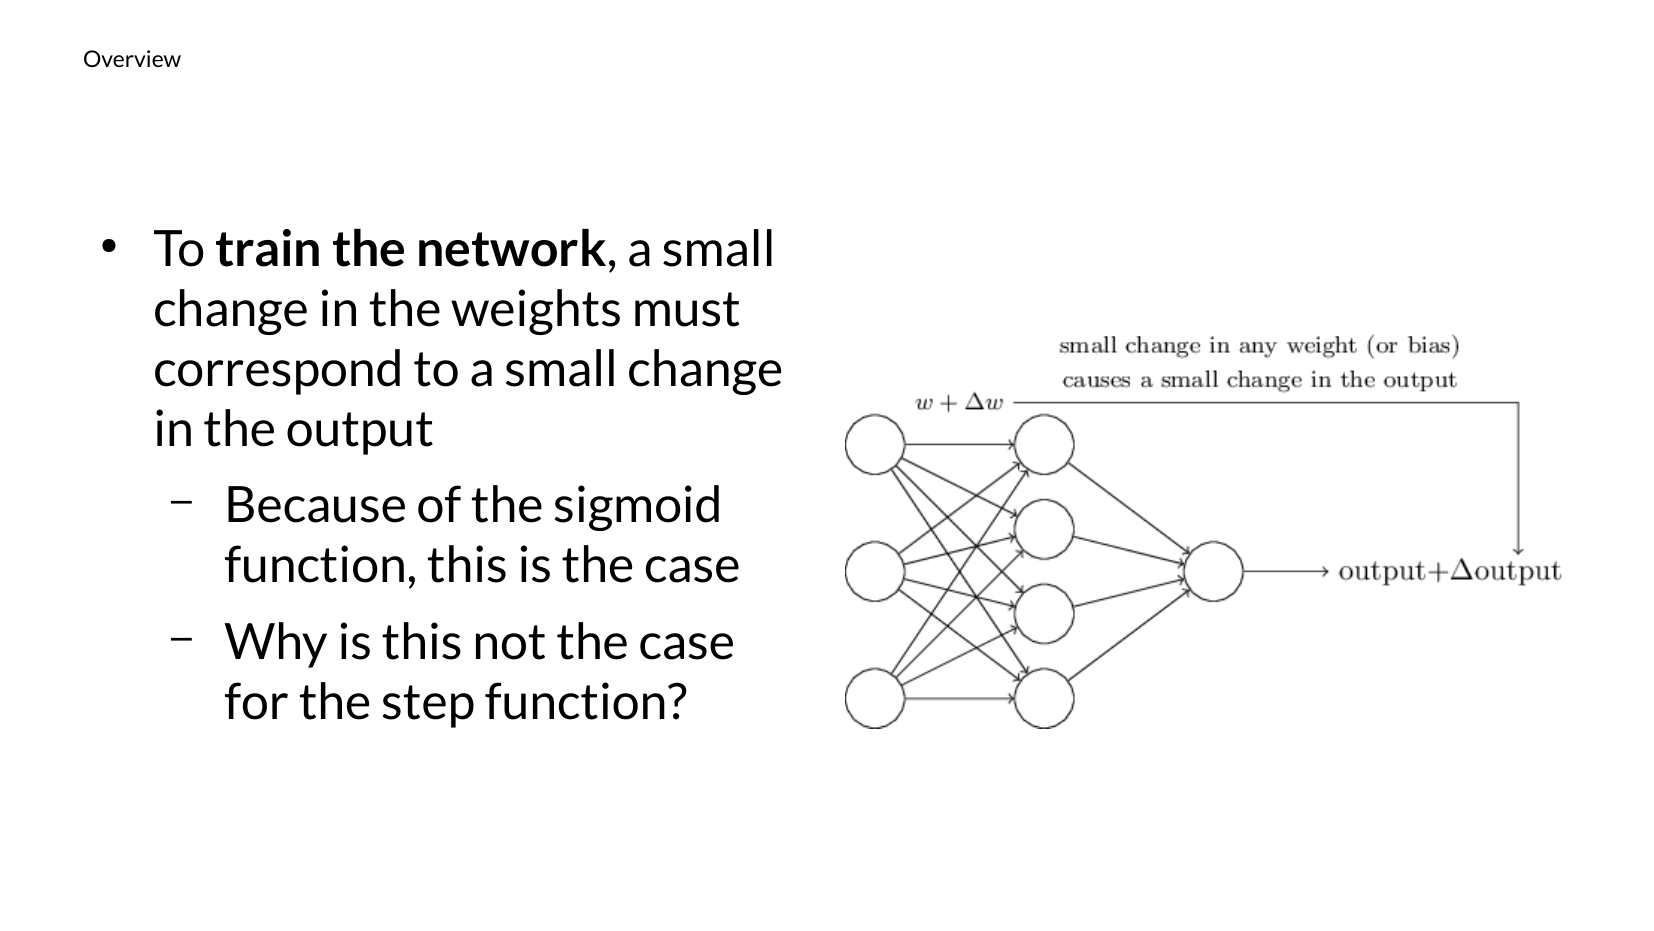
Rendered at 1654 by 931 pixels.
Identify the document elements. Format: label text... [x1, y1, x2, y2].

list To train the network, a small change in the weights must correspond to a small change in the output Because of the sigmoid function, this is the case Why is this not the case for the step function? [82, 217, 809, 839]
title Overview [83, 0, 1571, 119]
picture [845, 326, 1572, 730]
